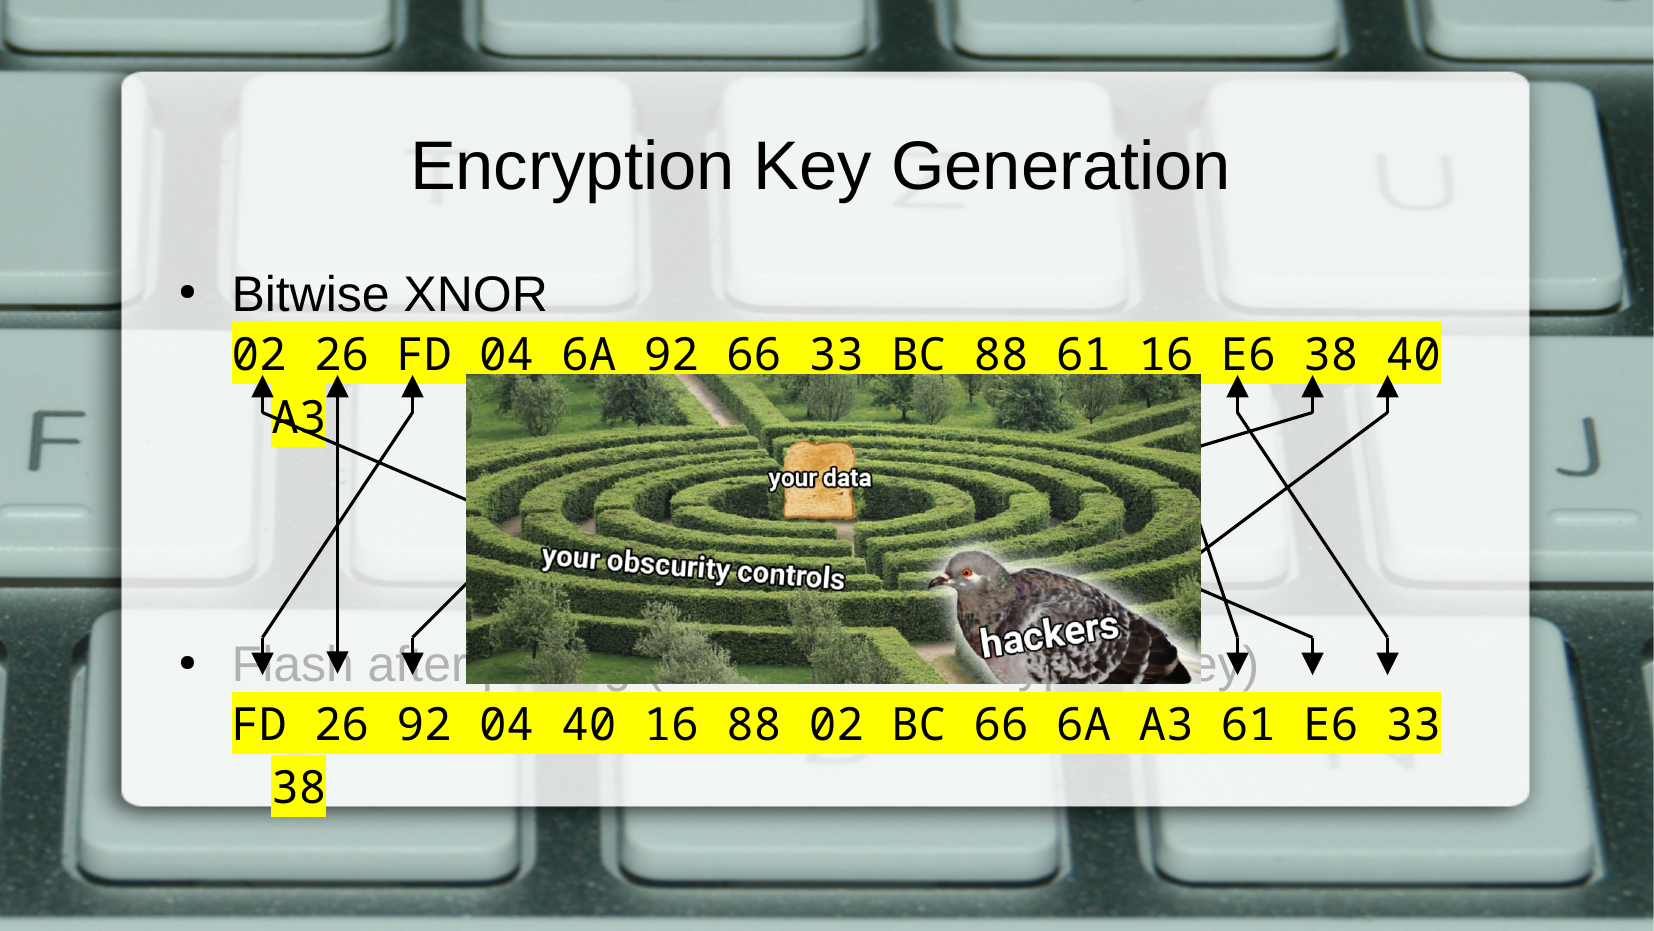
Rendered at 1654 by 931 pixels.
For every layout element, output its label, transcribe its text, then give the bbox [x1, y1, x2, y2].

title Encryption Key Generation [135, 88, 1506, 244]
picture [0, 0, 1654, 931]
list Flash after pairing (obfuscated encryption key) FD 26 92 04 40 16 88 02 BC 66 6A A3 61 E6 33 38 [147, 636, 1506, 894]
list Bitwise XNOR 02 26 FD 04 6A 92 66 33 BC 88 61 16 E6 38 40 A3 [147, 265, 1506, 368]
